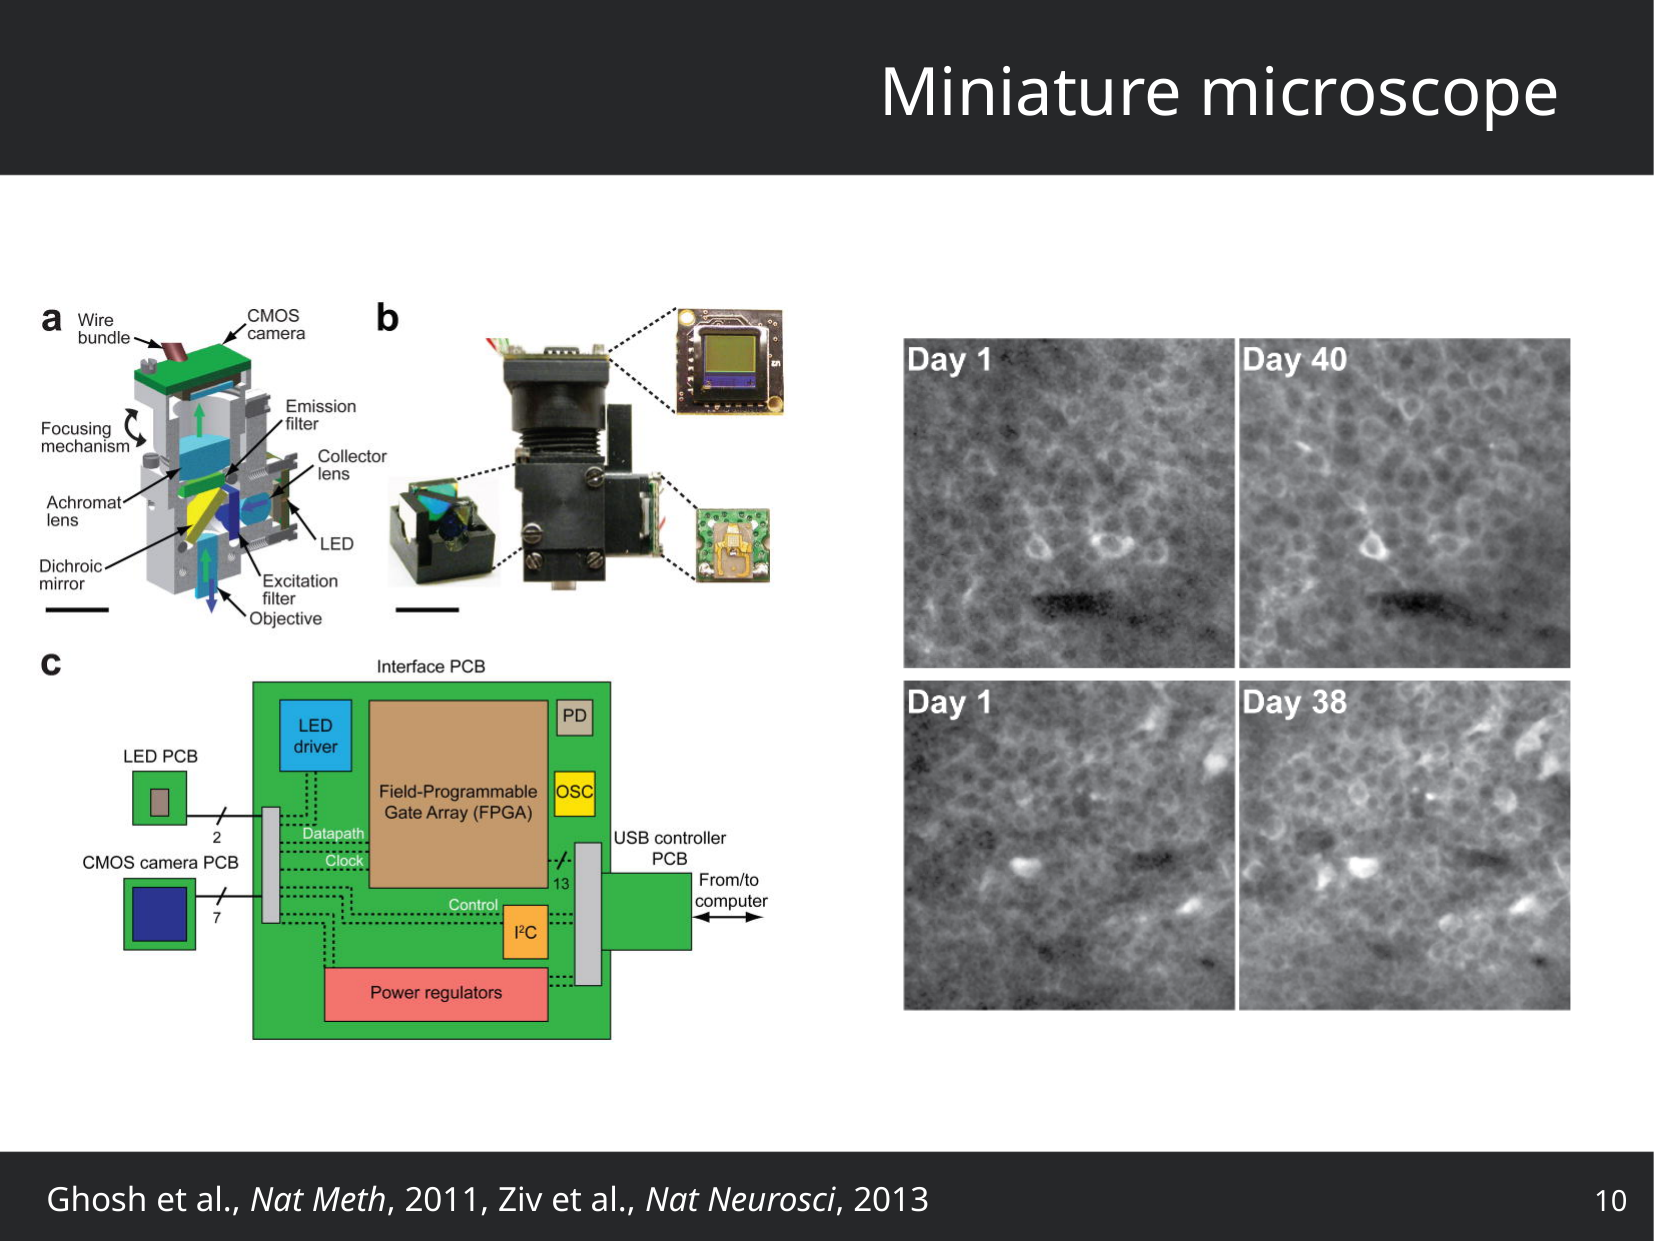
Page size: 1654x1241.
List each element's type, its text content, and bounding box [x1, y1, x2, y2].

text_box Ghosh et al., Nat Meth, 2011, Ziv et al., Nat Neurosci, 2013 [31, 1168, 1607, 1224]
picture [0, 0, 1654, 1241]
text_box Miniature microscope [88, 36, 1577, 134]
